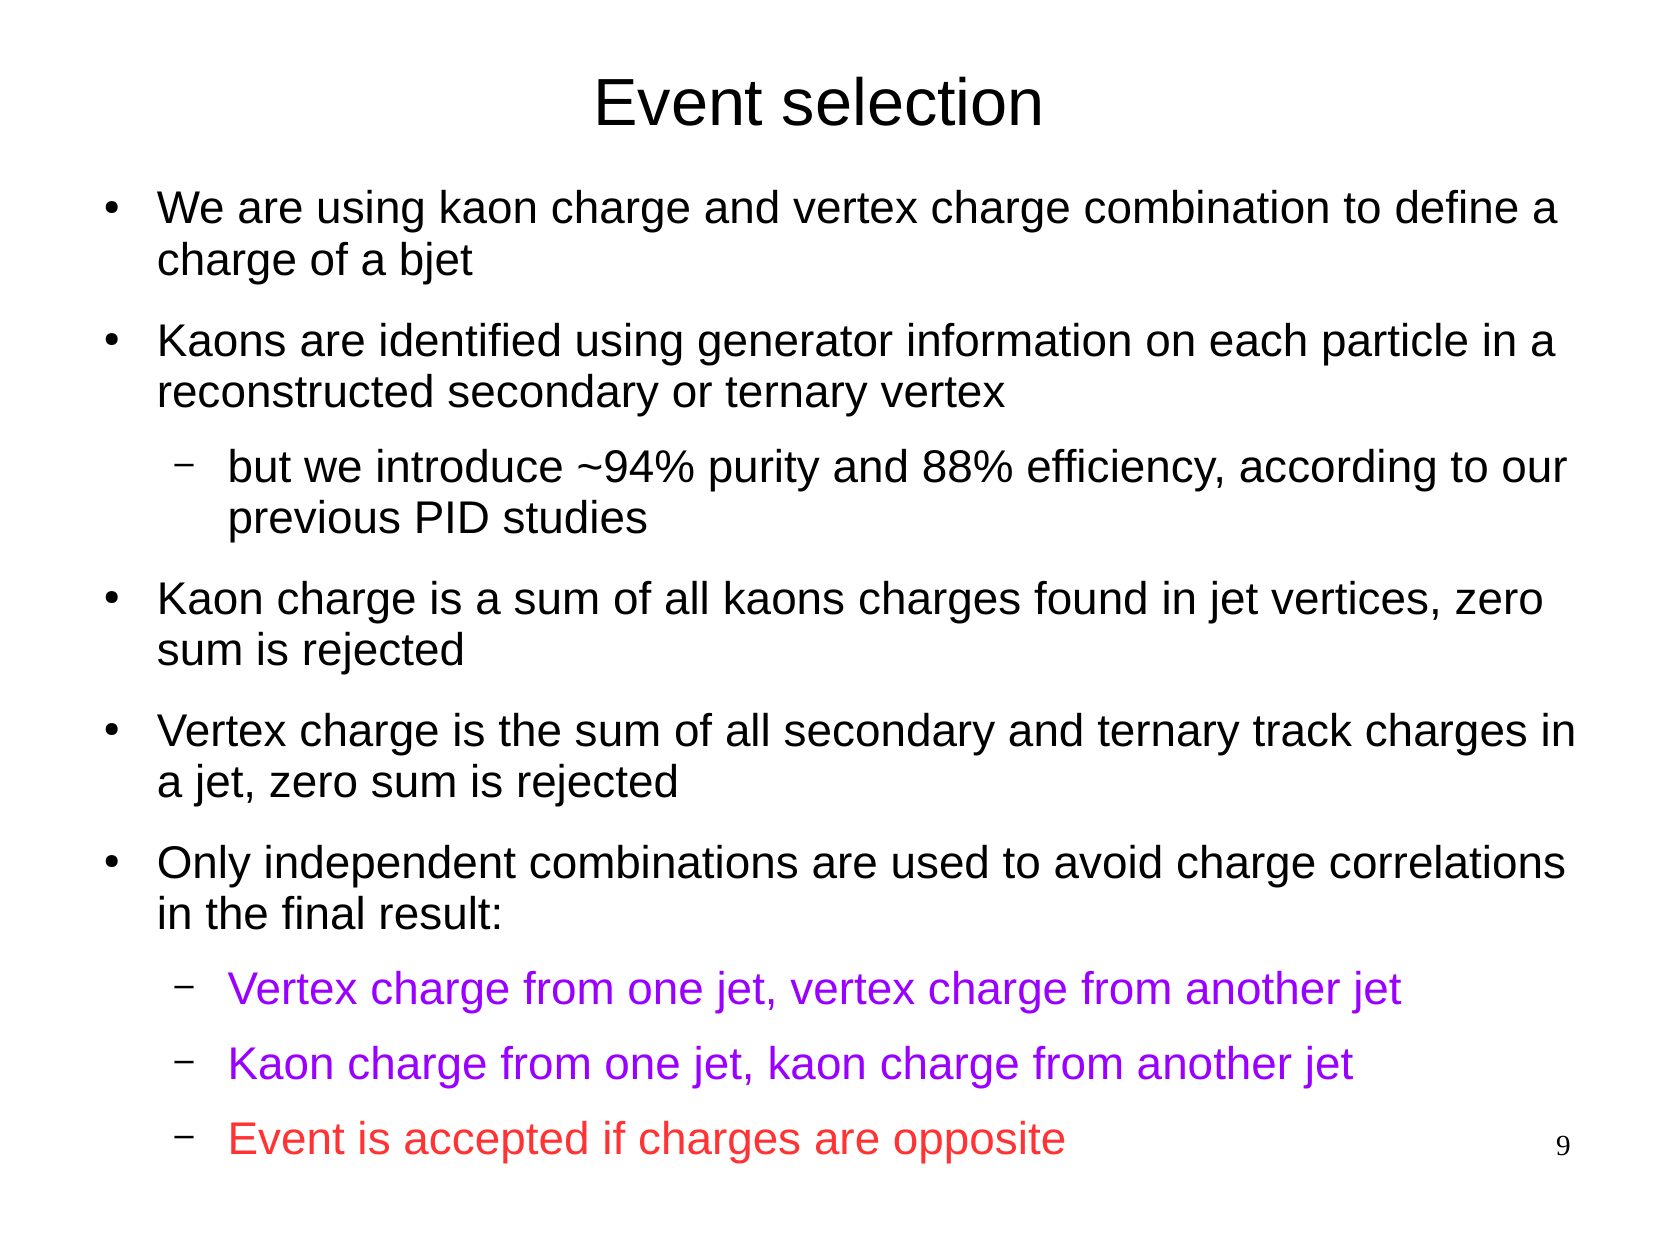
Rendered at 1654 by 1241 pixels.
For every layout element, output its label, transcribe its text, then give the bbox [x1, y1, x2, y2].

list We are using kaon charge and vertex charge combination to define a charge of a bjet Kaons are identified using generator information on each particle in a reconstructed secondary or ternary vertex but we introduce ~94% purity and 88% efficiency, according to our previous PID studies Kaon charge is a sum of all kaons charges found in jet vertices, zero sum is rejected Vertex charge is the sum of all secondary and ternary track charges in a jet, zero sum is rejected Only independent combinations are used to avoid charge correlations in the final result: Vertex charge from one jet, vertex charge from another jet Kaon charge from one jet, kaon charge from another jet Event is accepted if charges are opposite [85, 182, 1606, 1171]
title Event selection [85, 52, 1571, 153]
